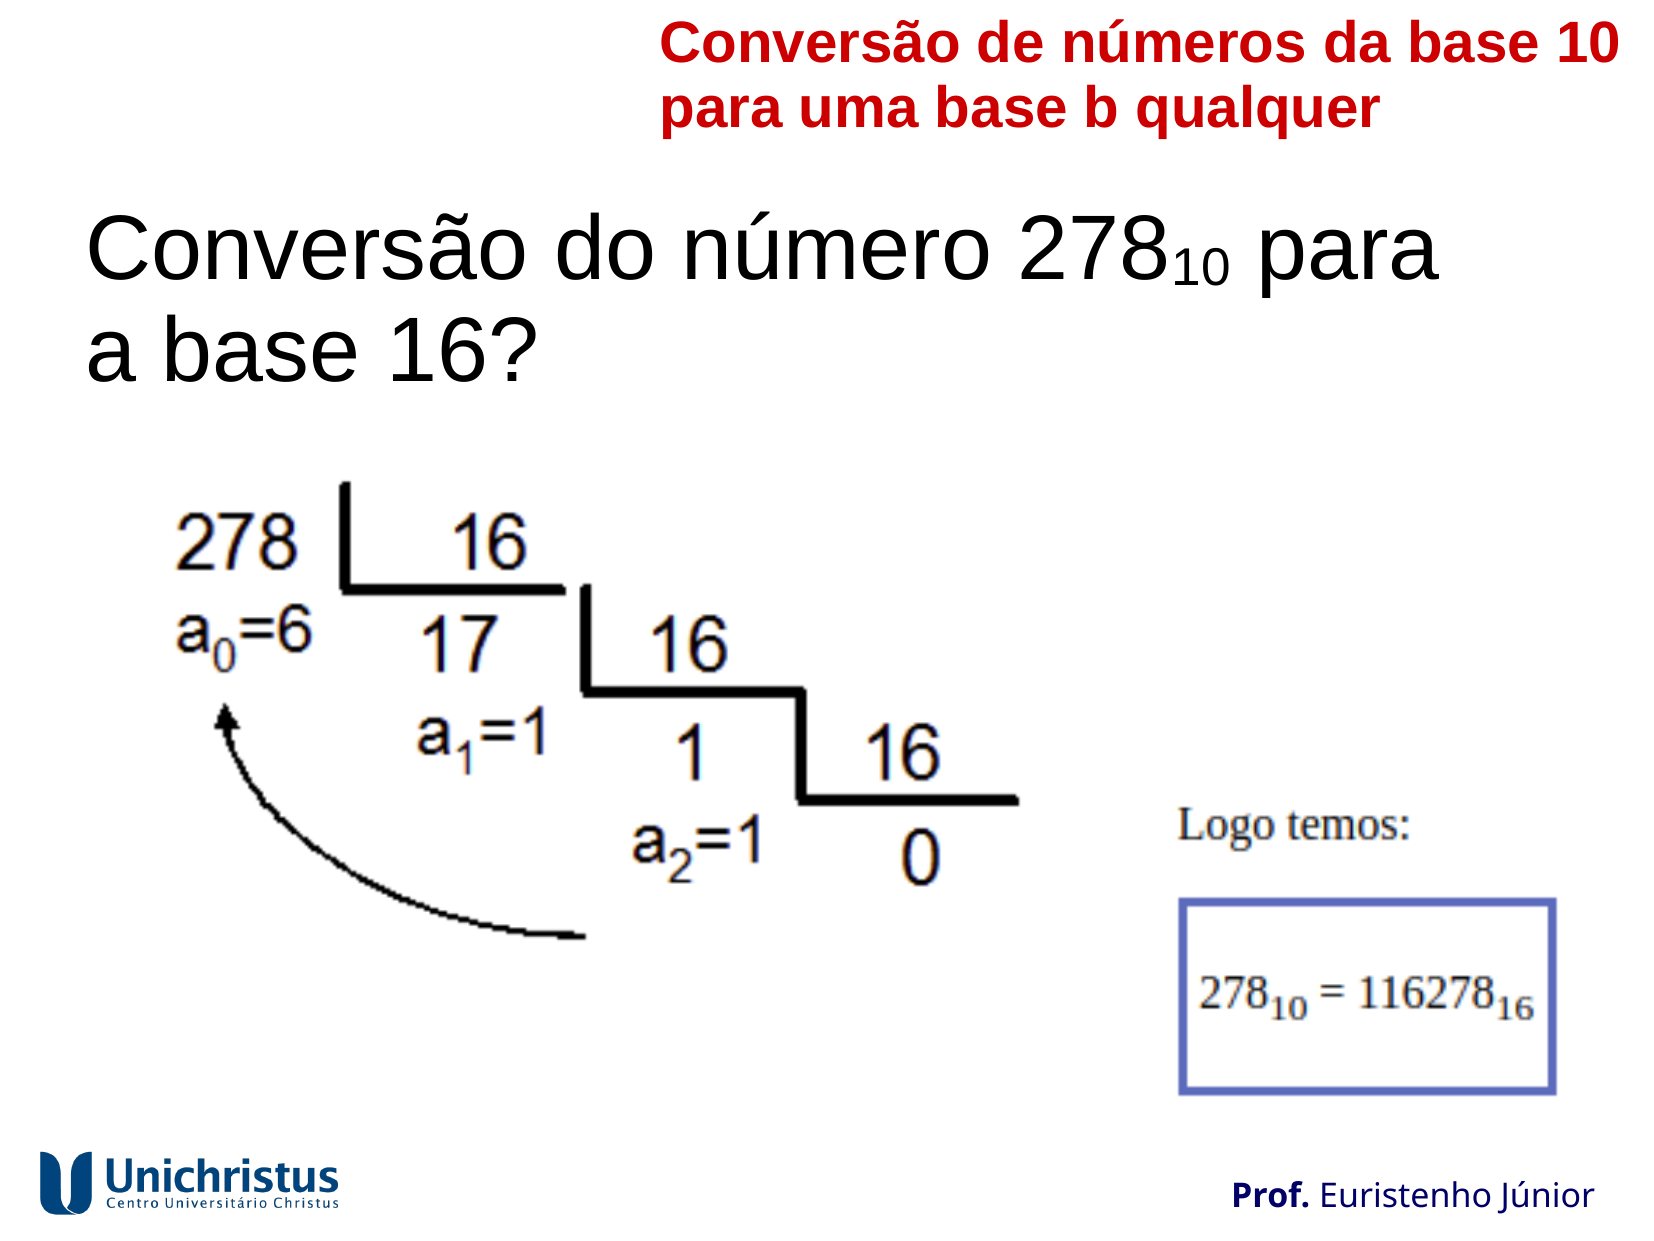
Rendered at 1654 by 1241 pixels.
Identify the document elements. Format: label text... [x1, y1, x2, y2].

picture [106, 472, 1036, 959]
picture [1130, 791, 1607, 1111]
text_box Conversão de números da base 10 para uma base b qualquer [645, 2, 1654, 148]
picture [35, 1148, 343, 1217]
text_box Conversão do número 27810 para a base 16? [70, 188, 1524, 440]
text_box Prof. Euristenho Júnior [1216, 1163, 1654, 1224]
